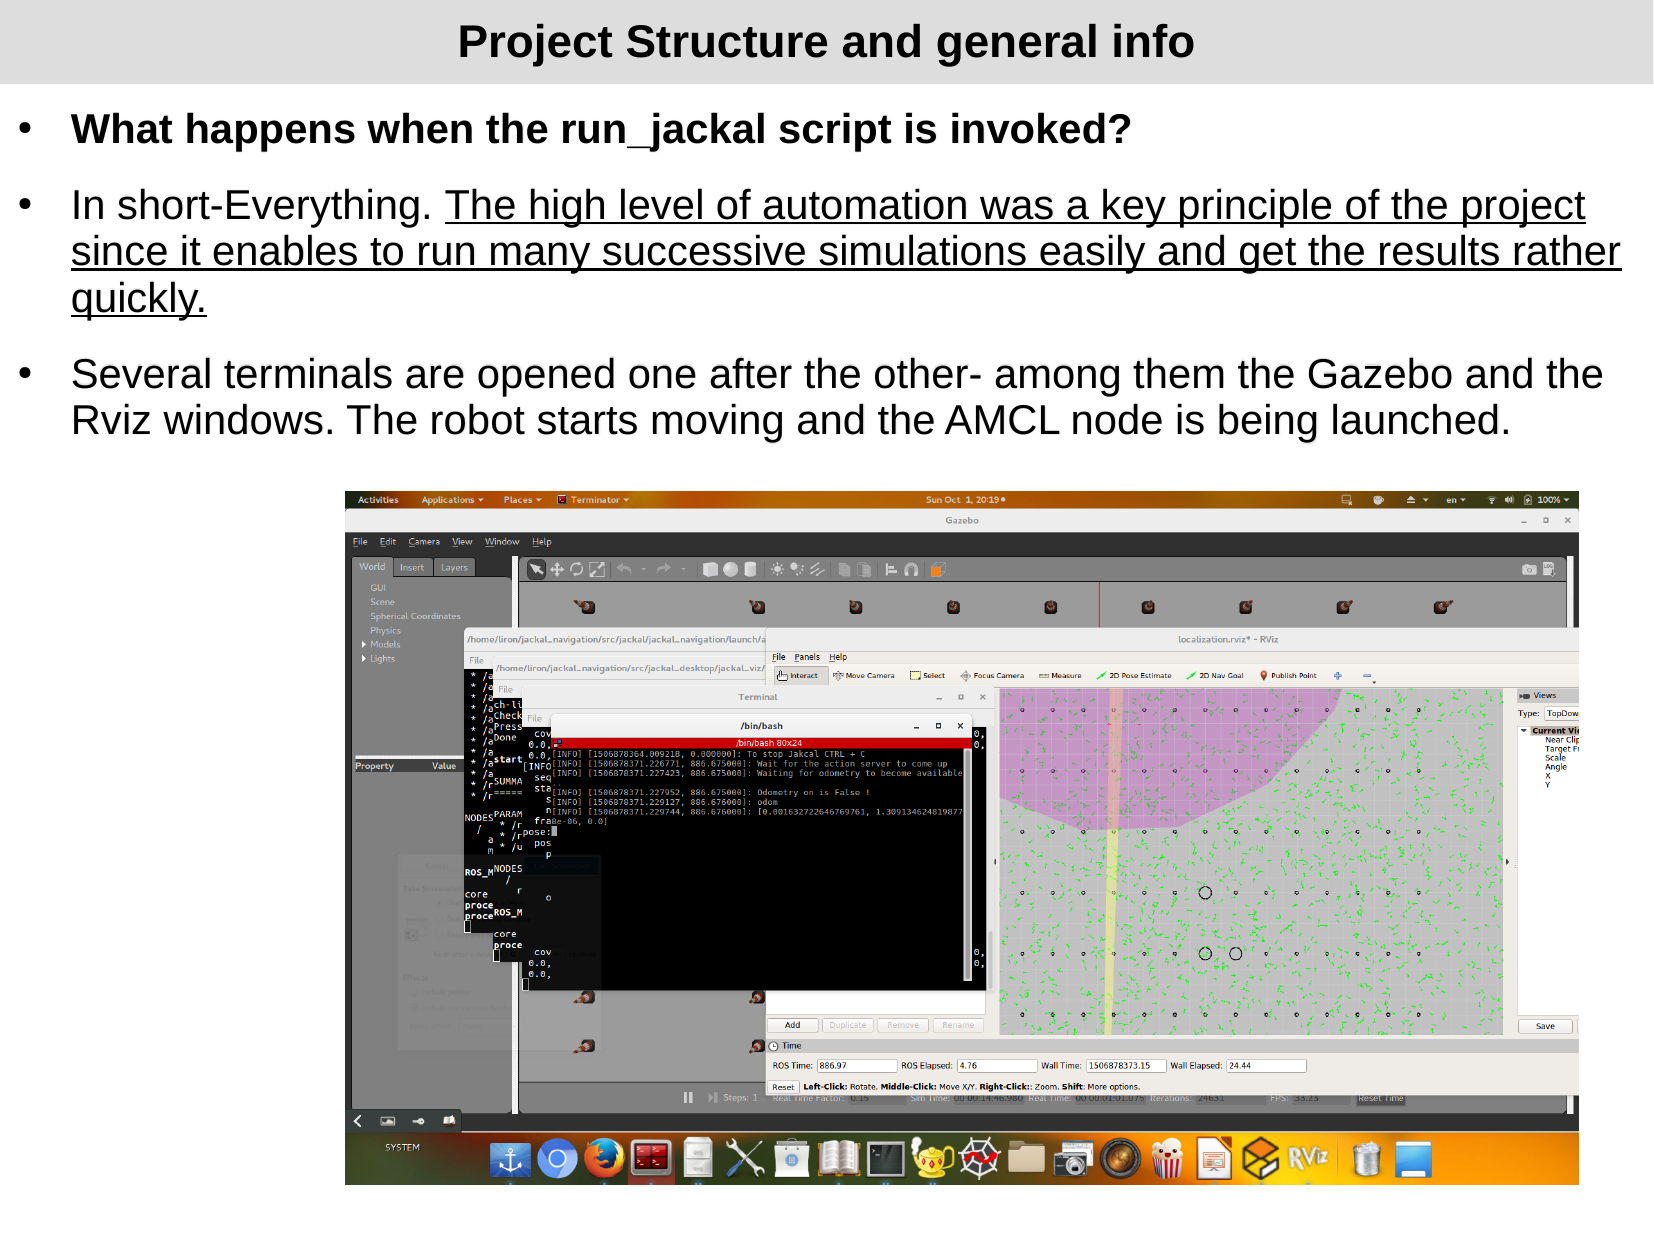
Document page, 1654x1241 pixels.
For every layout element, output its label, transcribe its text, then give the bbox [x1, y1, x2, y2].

picture [345, 491, 1579, 1186]
list What happens when the run_jackal script is invoked? In short-Everything. The high level of automation was a key principle of the project since it enables to run many successive simulations easily and get the results rather quickly. Several terminals are opened one after the other- among them the Gazebo and the Rviz windows. The robot starts moving and the AMCL node is being launched. [0, 105, 1654, 1231]
title Project Structure and general info [0, 0, 1654, 85]
